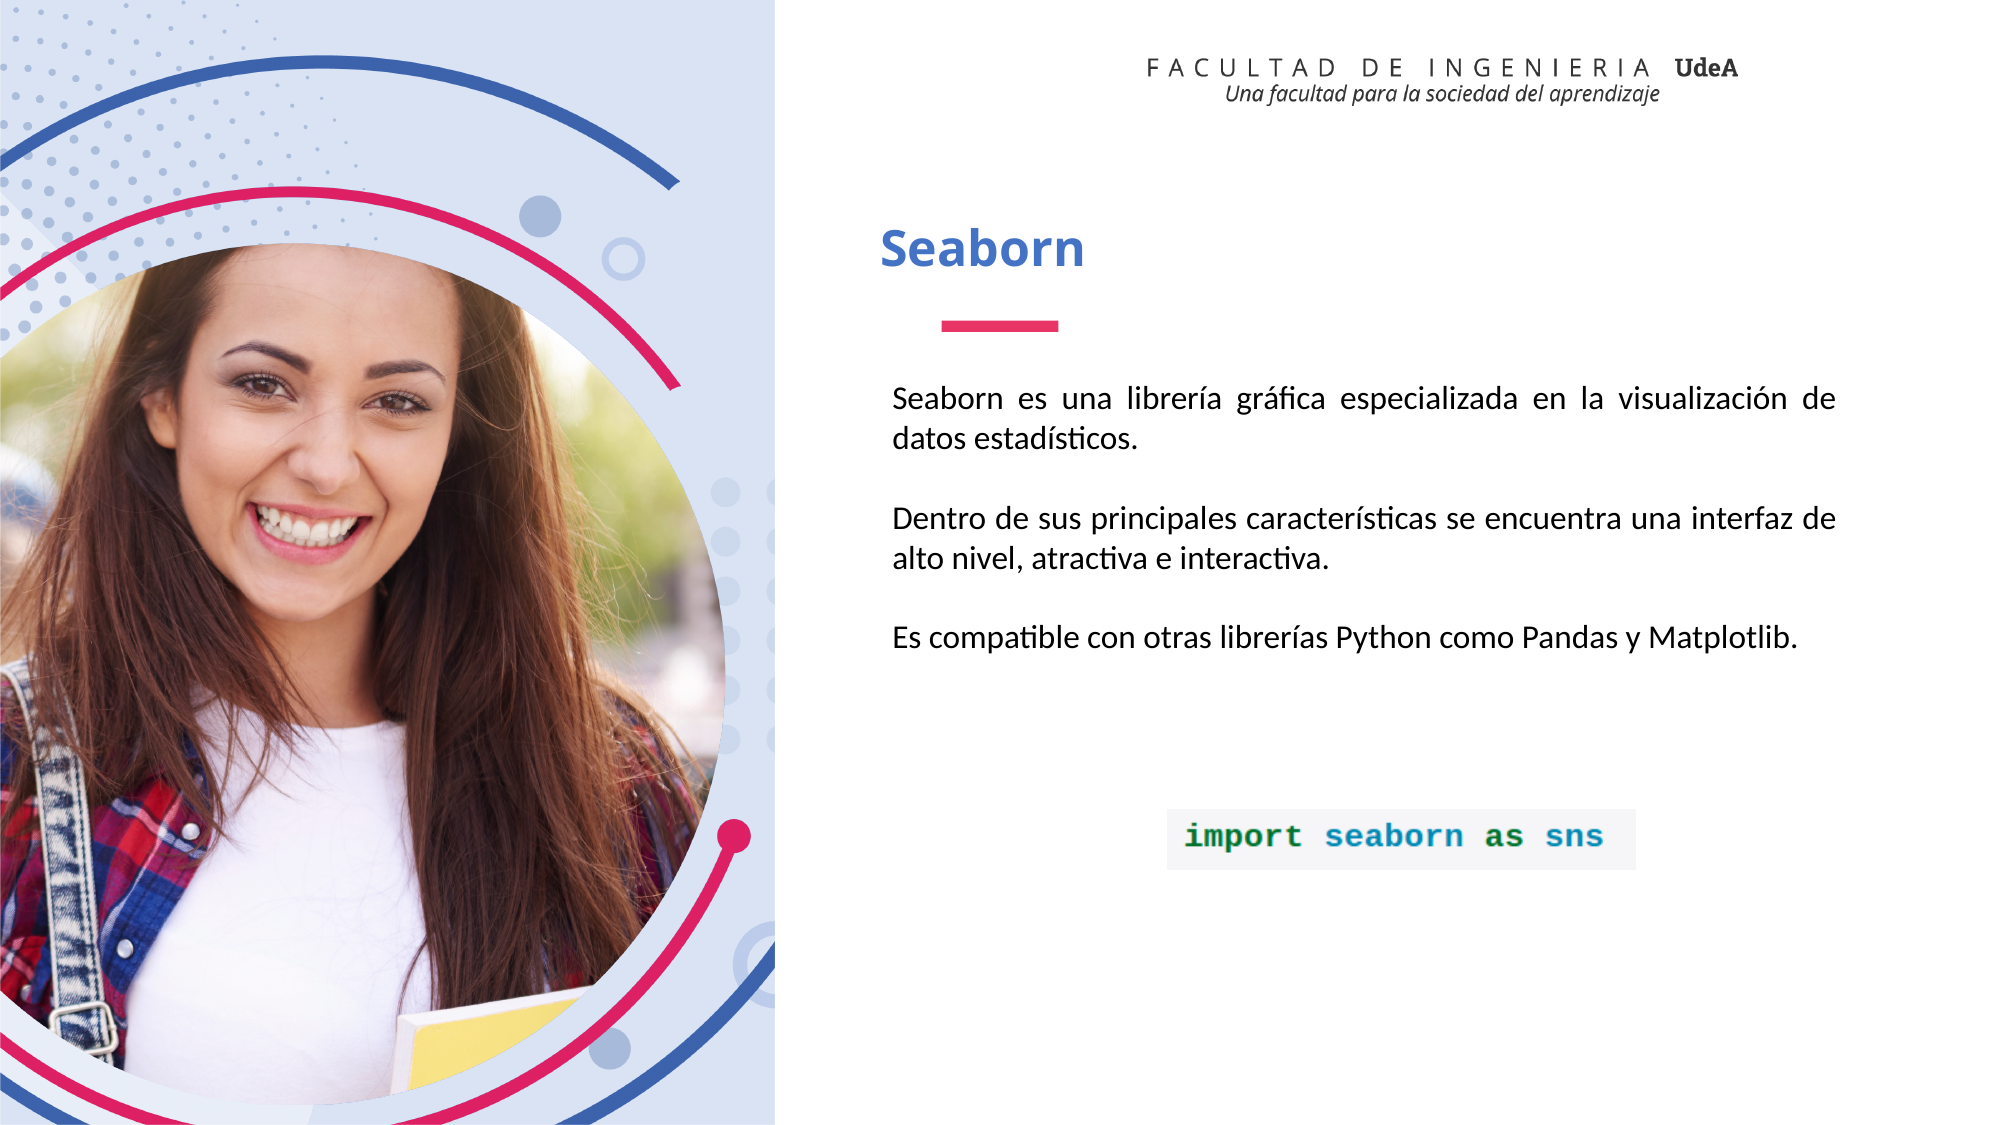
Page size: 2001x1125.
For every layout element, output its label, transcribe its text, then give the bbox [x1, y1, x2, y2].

text_box Seaborn [865, 195, 1762, 306]
picture [1167, 809, 1636, 871]
picture [0, 0, 775, 1125]
picture [1148, 57, 1738, 106]
text_box Seaborn es una librería gráfica especializada en la visualización de datos estadísticos. Dentro de sus principales características se encuentra una interfaz de alto nivel, atractiva e interactiva. Es compatible con otras librerías Python como Pandas y Matplotlib. [877, 368, 1853, 664]
